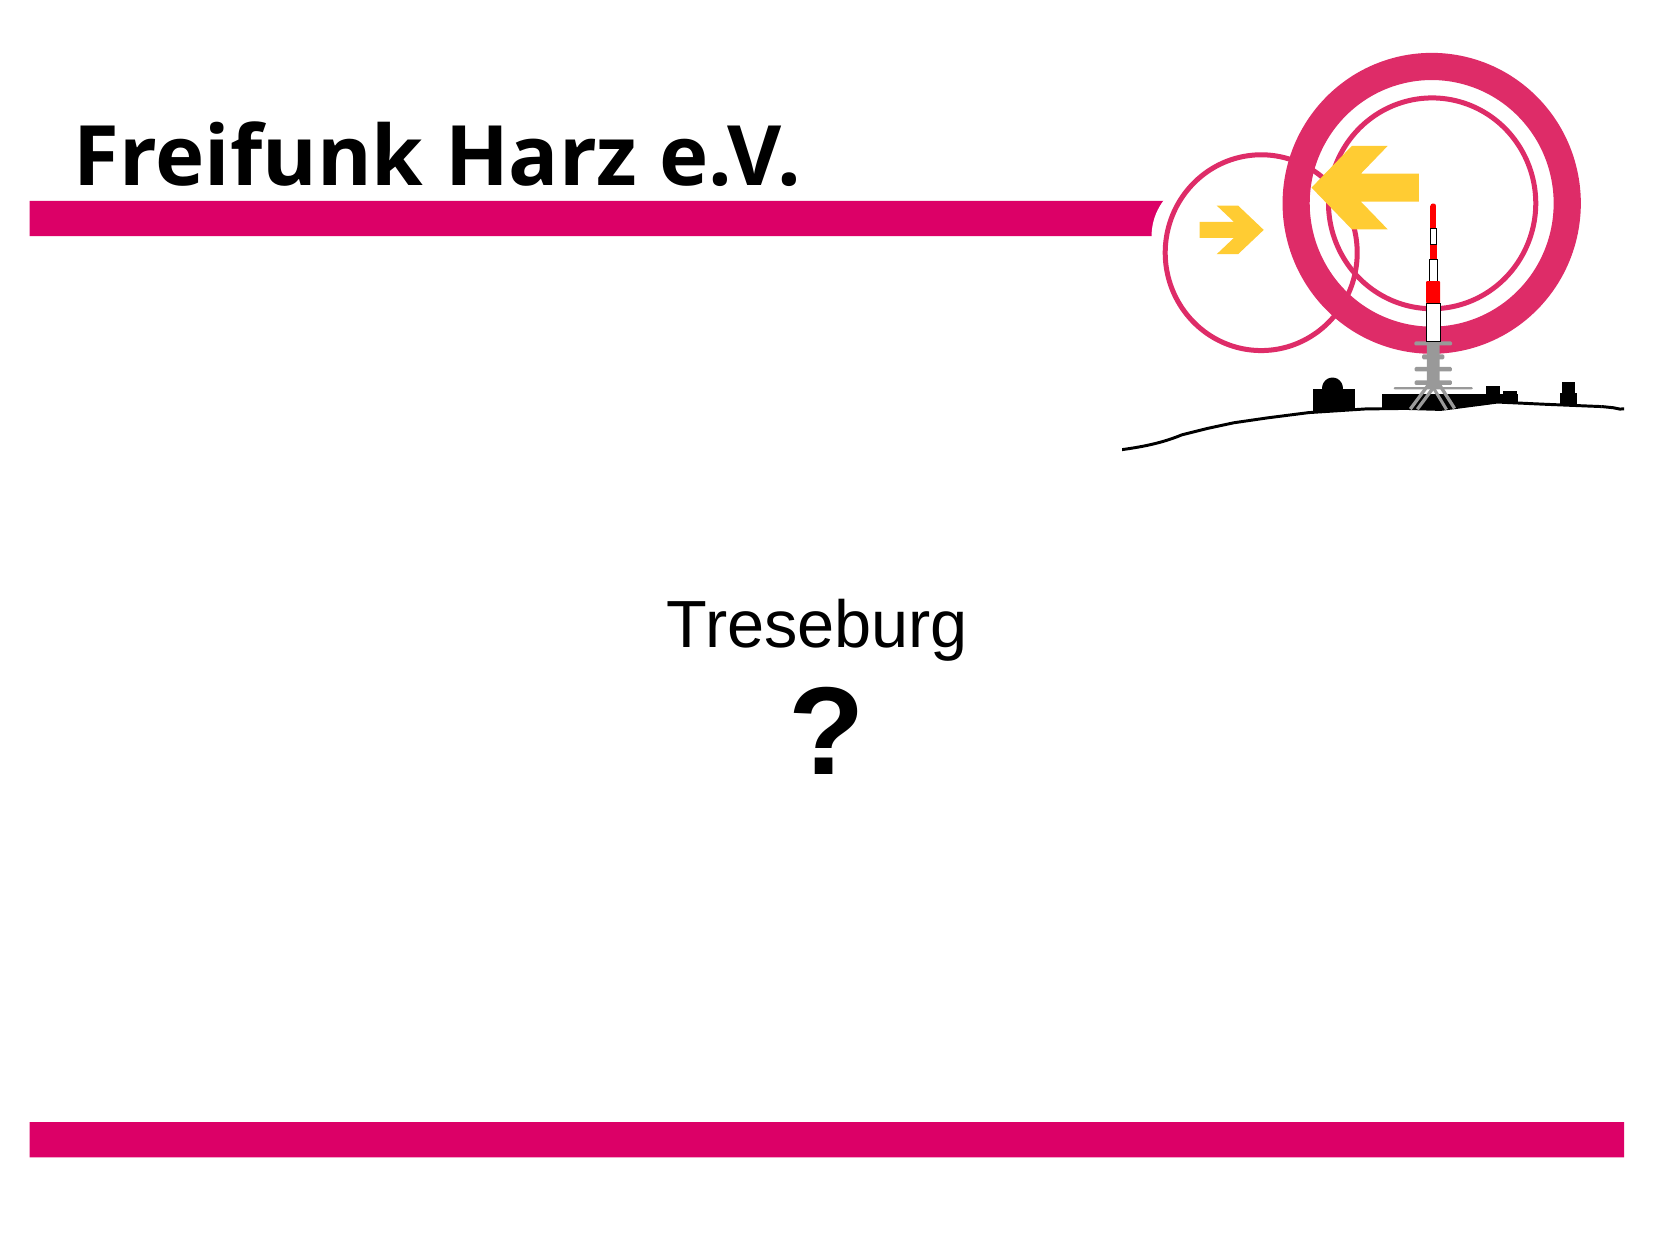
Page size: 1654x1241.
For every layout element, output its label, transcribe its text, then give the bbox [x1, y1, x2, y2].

subtitle Treseburg ? [82, 265, 1571, 1123]
